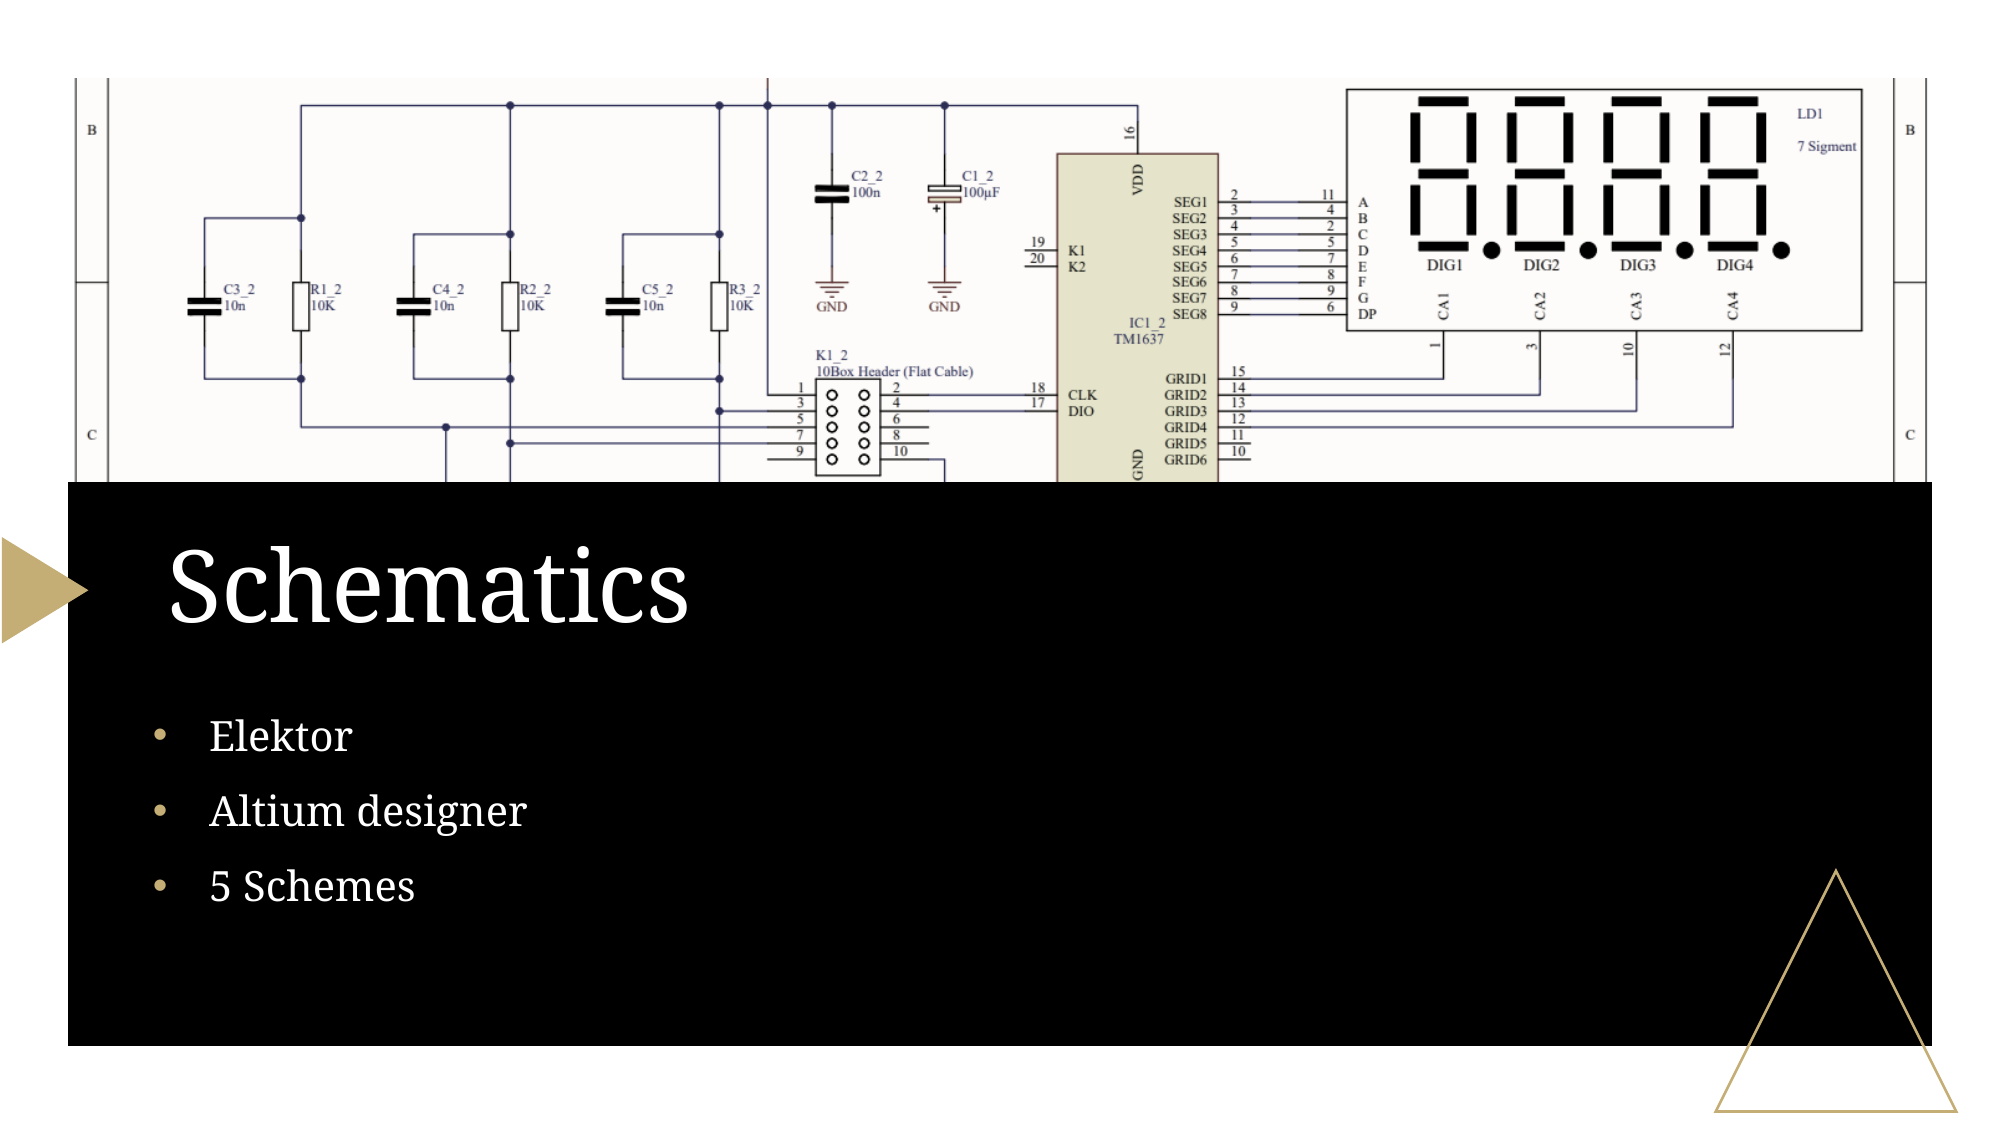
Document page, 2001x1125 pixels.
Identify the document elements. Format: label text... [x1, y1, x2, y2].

title Schematics [152, 515, 1868, 665]
picture [67, 78, 1933, 482]
list Elektor Altium designer 5 Schemes [152, 702, 1868, 996]
